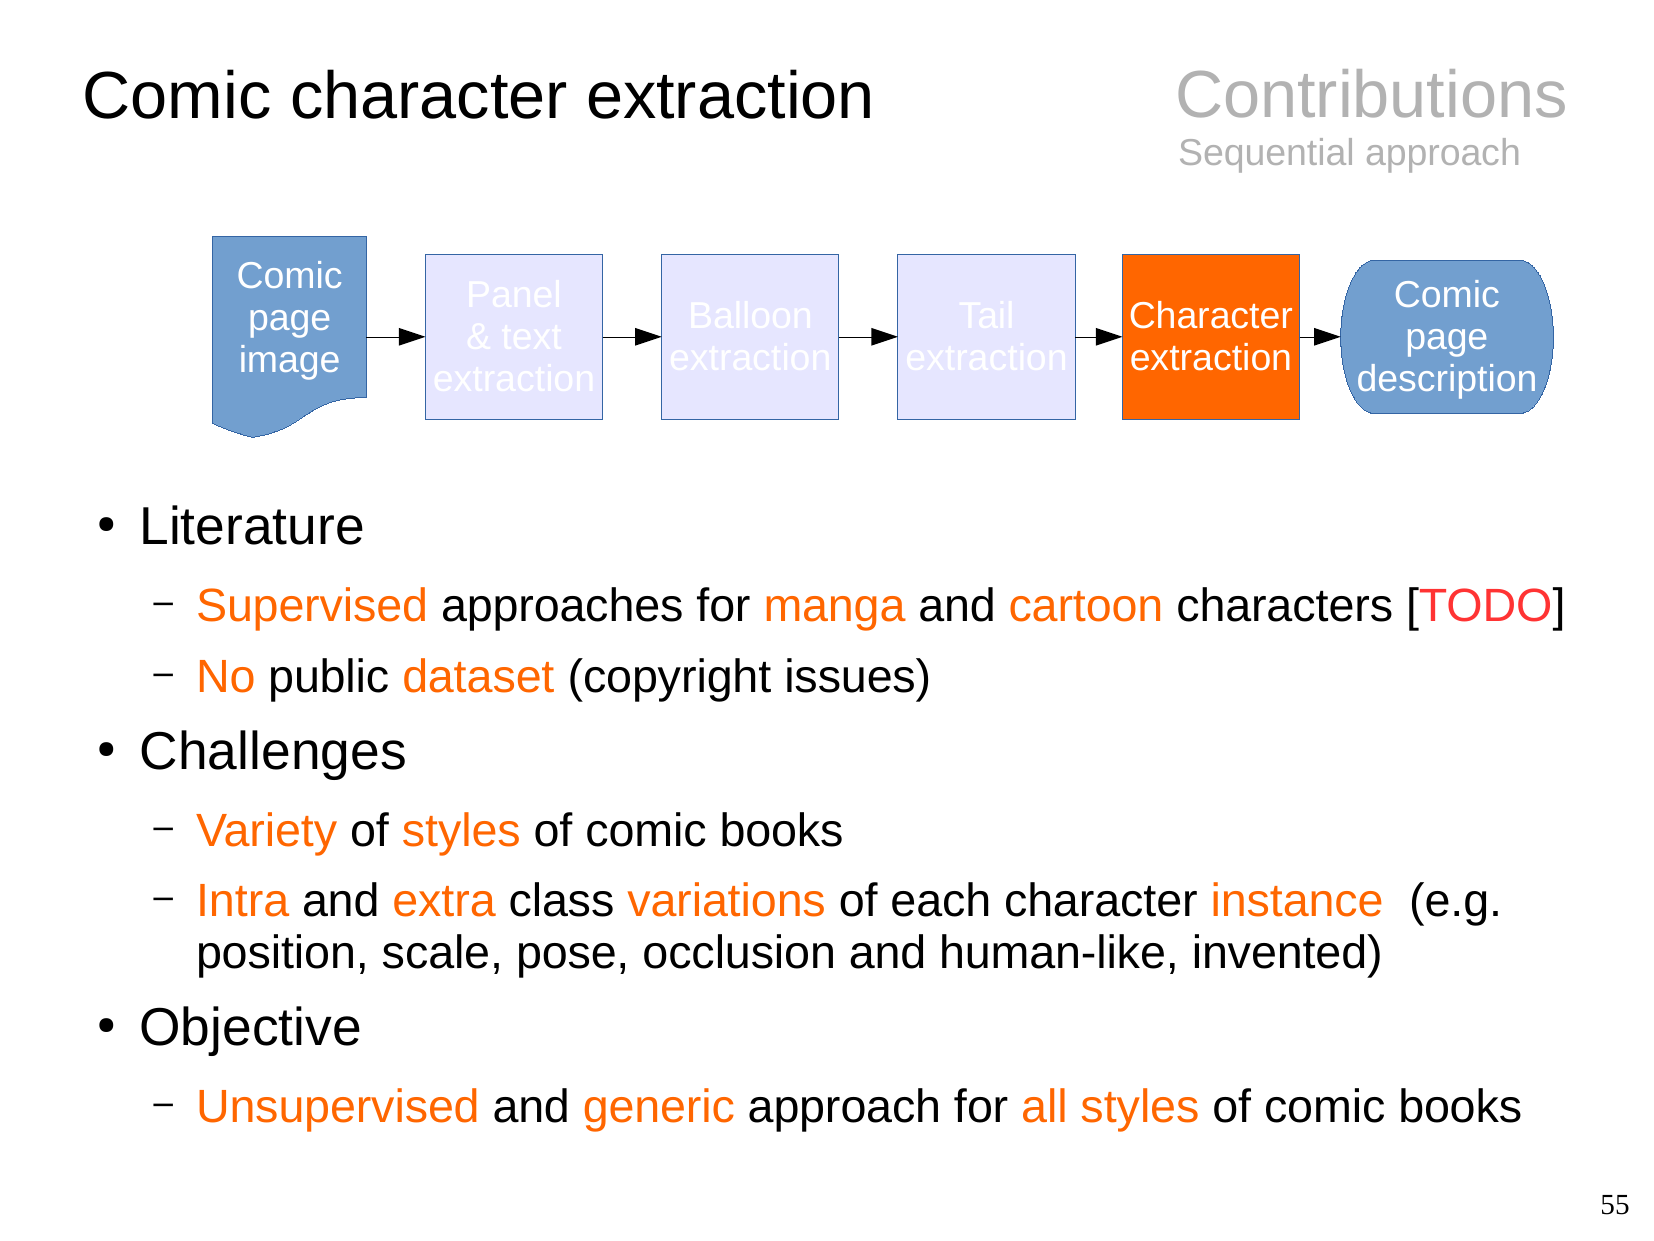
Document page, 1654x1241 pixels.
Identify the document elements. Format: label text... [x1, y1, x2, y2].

text_box Tail extraction [897, 254, 1076, 420]
text_box Character extraction [1122, 254, 1300, 420]
text_box Balloon extraction [661, 254, 839, 420]
text_box Comic page description [1340, 260, 1554, 414]
title Comic character extraction [82, 49, 1571, 142]
text_box Comic page image [212, 236, 367, 438]
list Literature Supervised approaches for manga and cartoon characters [TODO] No public dataset (copyright issues) Challenges Variety of styles of comic books Intra and extra class variations of each character instance (e.g. position, scale, pose, occlusion and human-like, invented) Objective Unsupervised and generic approach for all styles of comic books [82, 496, 1571, 1146]
text_box Panel & text extraction [425, 254, 603, 420]
